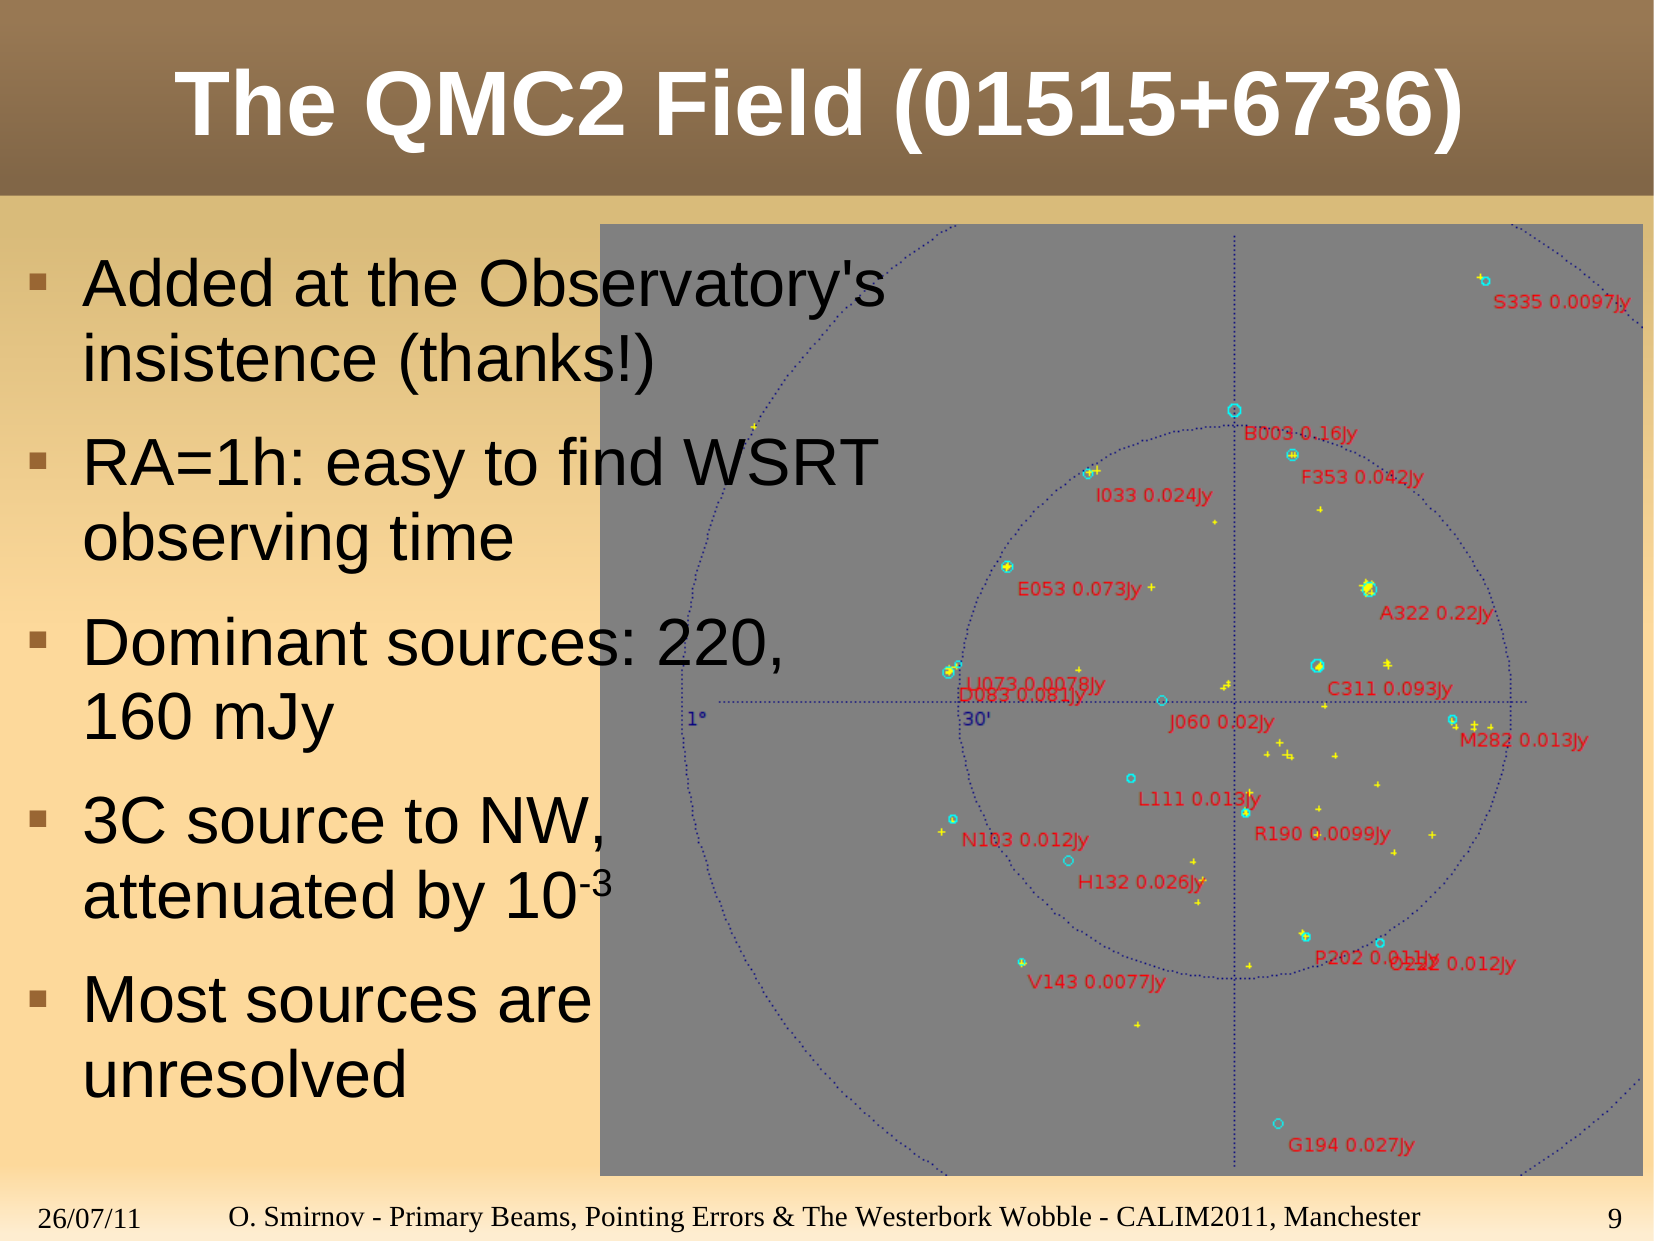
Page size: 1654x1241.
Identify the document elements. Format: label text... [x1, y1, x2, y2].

picture [0, 0, 1654, 1241]
title The QMC2 Field (01515+6736) [76, 7, 1565, 200]
list Added at the Observatory's insistence (thanks!) RA=1h: easy to find WSRT observing time Dominant sources: 220, 160 mJy 3C source to NW, attenuated by 10-3 Most sources are unresolved [11, 246, 901, 1115]
